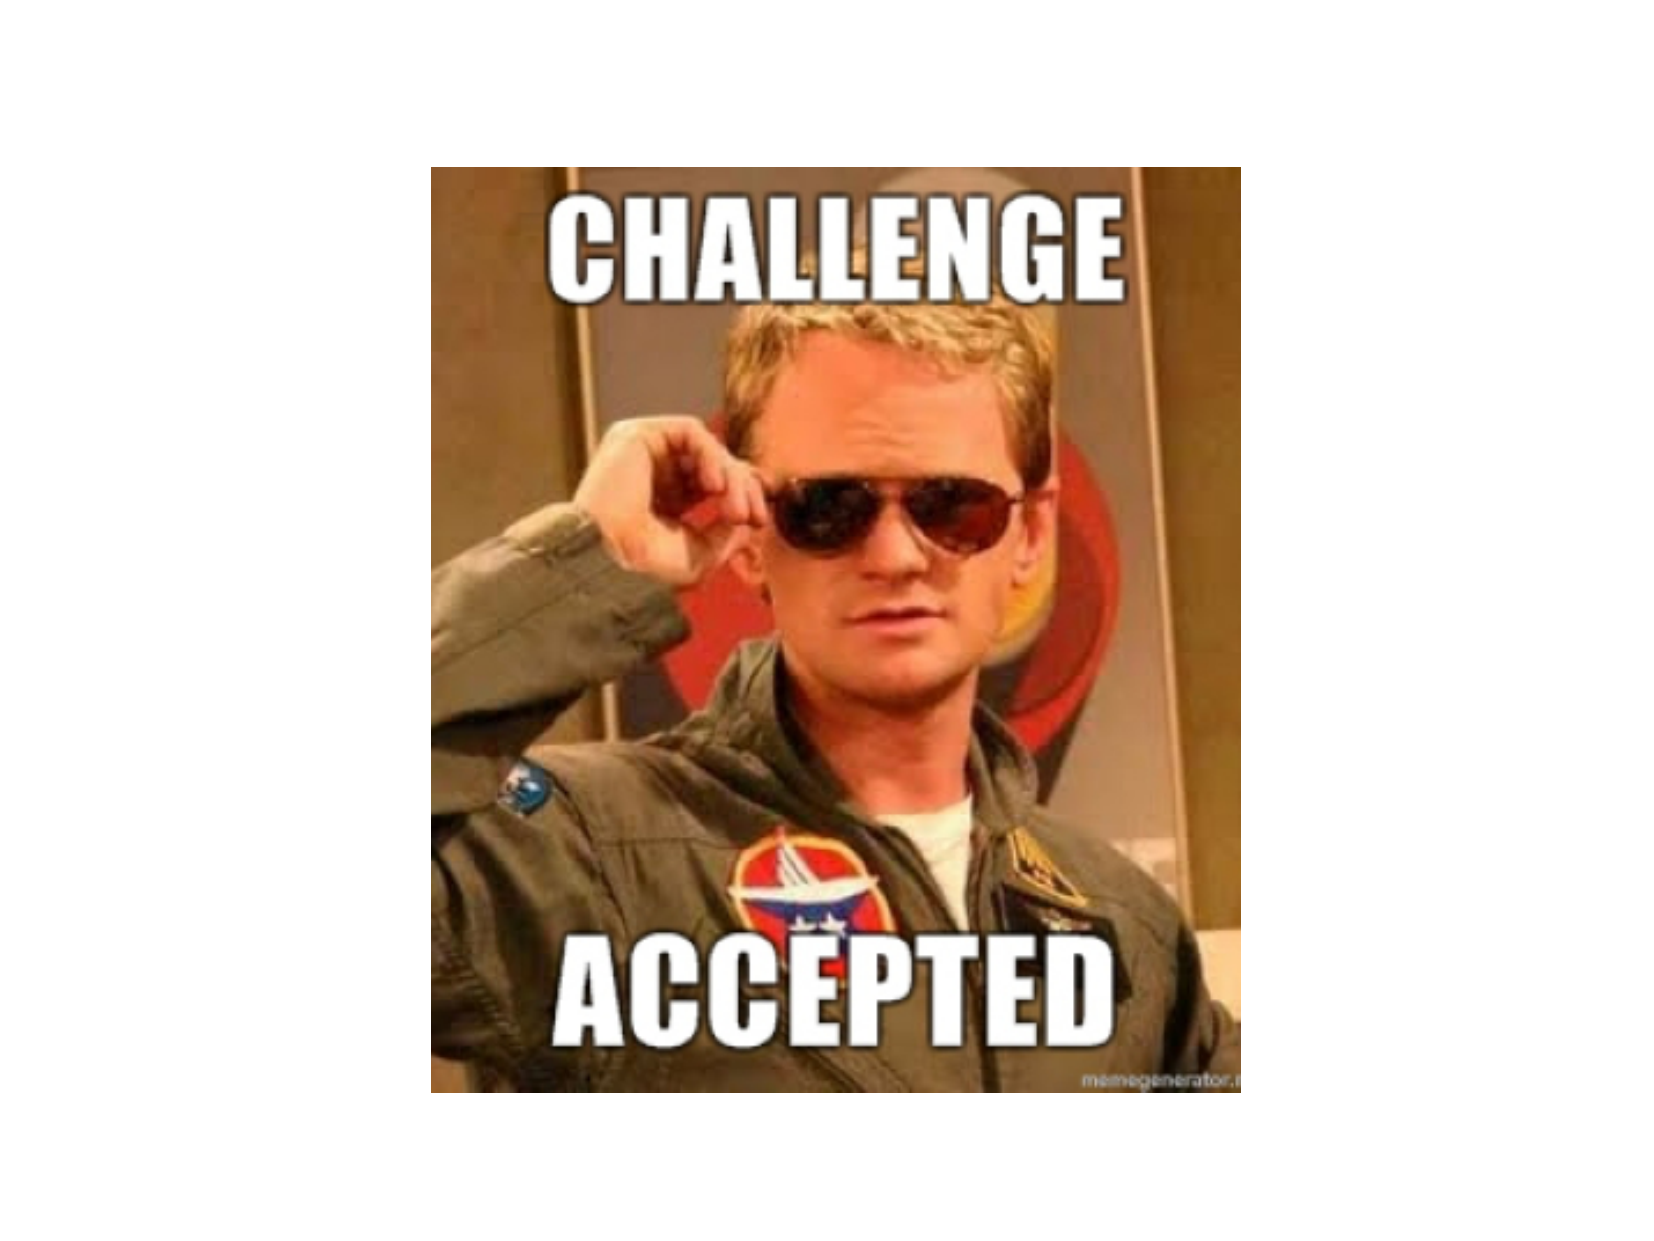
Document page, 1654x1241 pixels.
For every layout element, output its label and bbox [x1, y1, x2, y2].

picture [431, 167, 1241, 1093]
